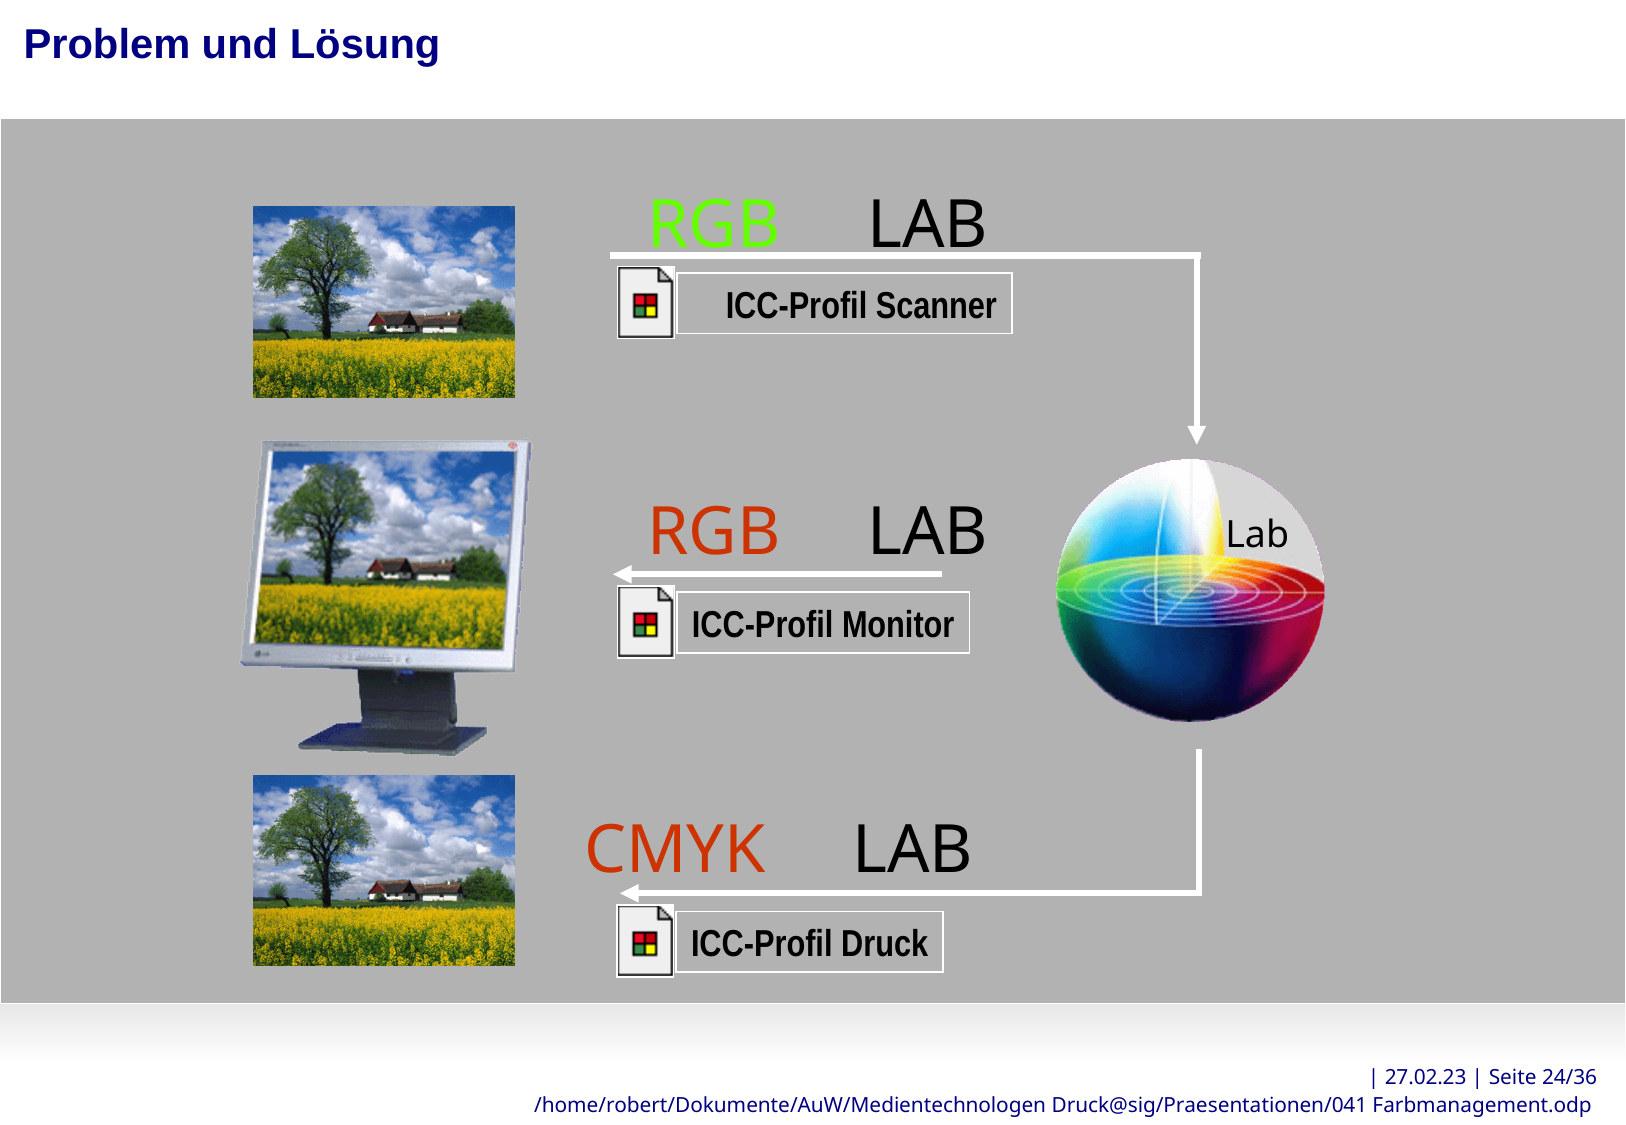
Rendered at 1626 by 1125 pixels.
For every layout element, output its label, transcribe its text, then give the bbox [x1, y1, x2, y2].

picture [617, 905, 673, 977]
text_box ICC-Profil Druck [676, 911, 944, 972]
text_box ICC-Profil Monitor [677, 592, 970, 653]
text_box RGB LAB [632, 172, 1004, 269]
picture [253, 206, 515, 398]
picture [1045, 436, 1341, 740]
picture [237, 436, 533, 758]
text_box CMYK LAB [569, 798, 989, 894]
text_box [0, 118, 1626, 1004]
picture [618, 586, 674, 658]
text_box ICC-Profil Scanner [677, 272, 1012, 334]
picture [253, 775, 515, 966]
text_box RGB LAB [632, 479, 1004, 576]
text_box Lab [1210, 502, 1305, 563]
picture [618, 267, 674, 338]
title Problem und Lösung [23, 11, 1600, 118]
